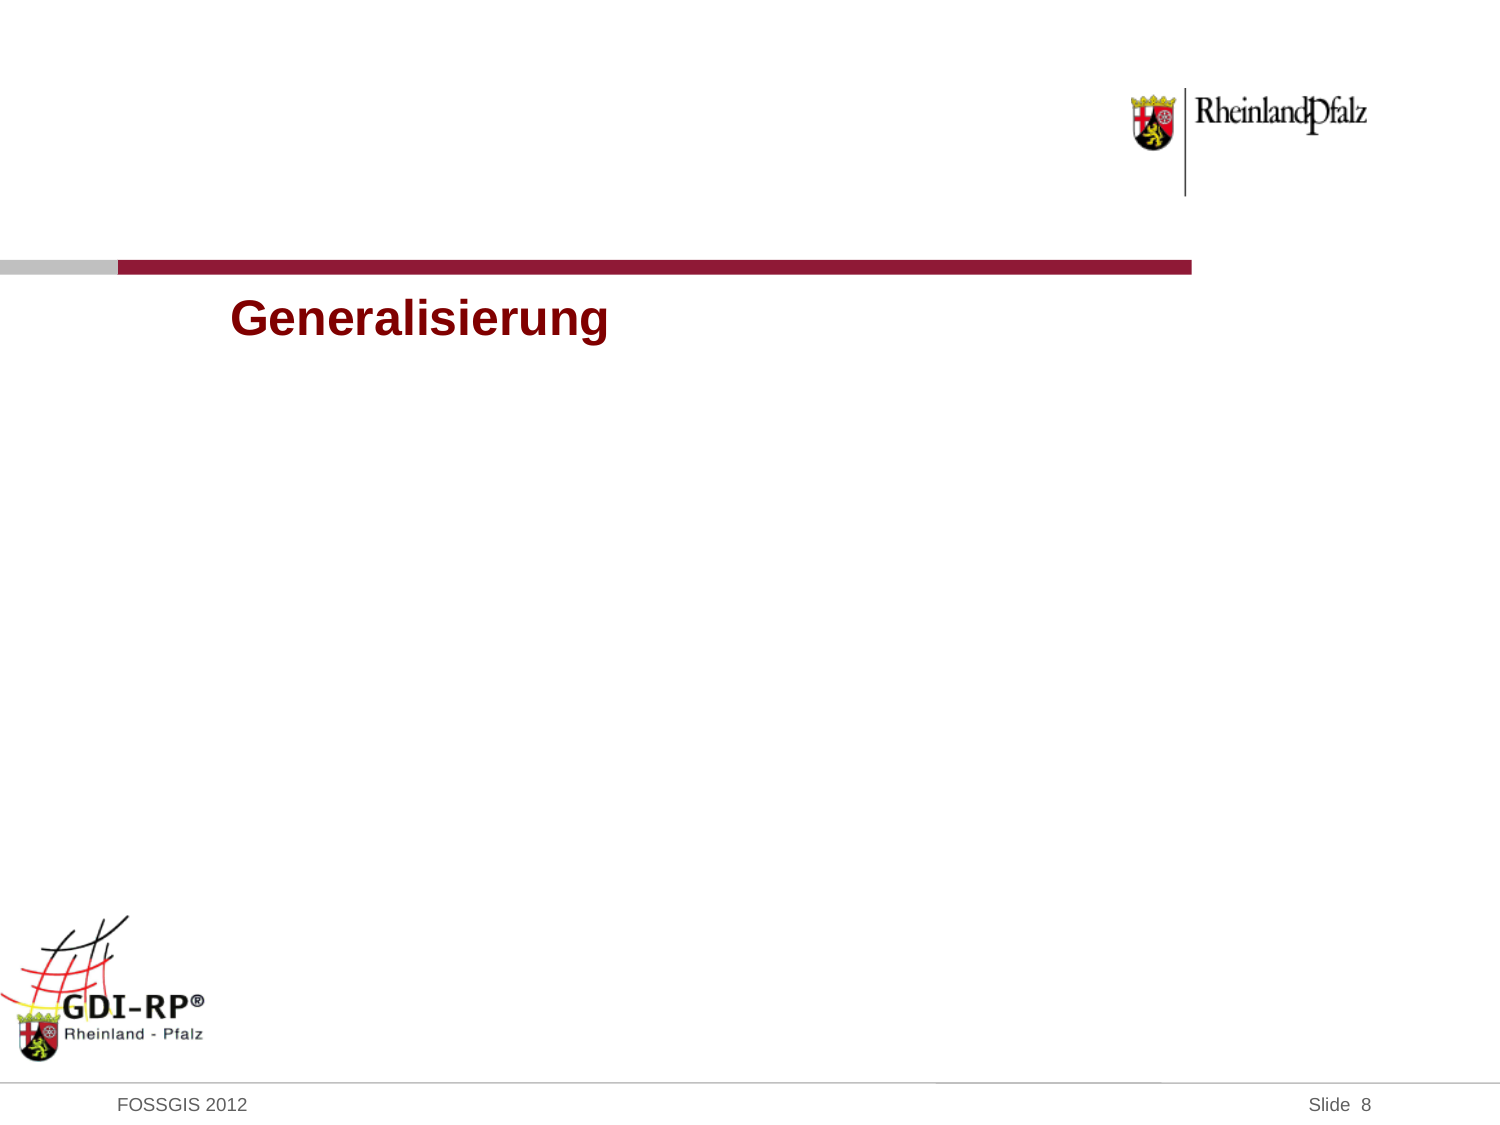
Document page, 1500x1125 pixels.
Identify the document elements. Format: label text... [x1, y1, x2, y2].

picture [0, 915, 207, 1063]
picture [1131, 88, 1447, 198]
list Generalisierung [212, 295, 1477, 436]
